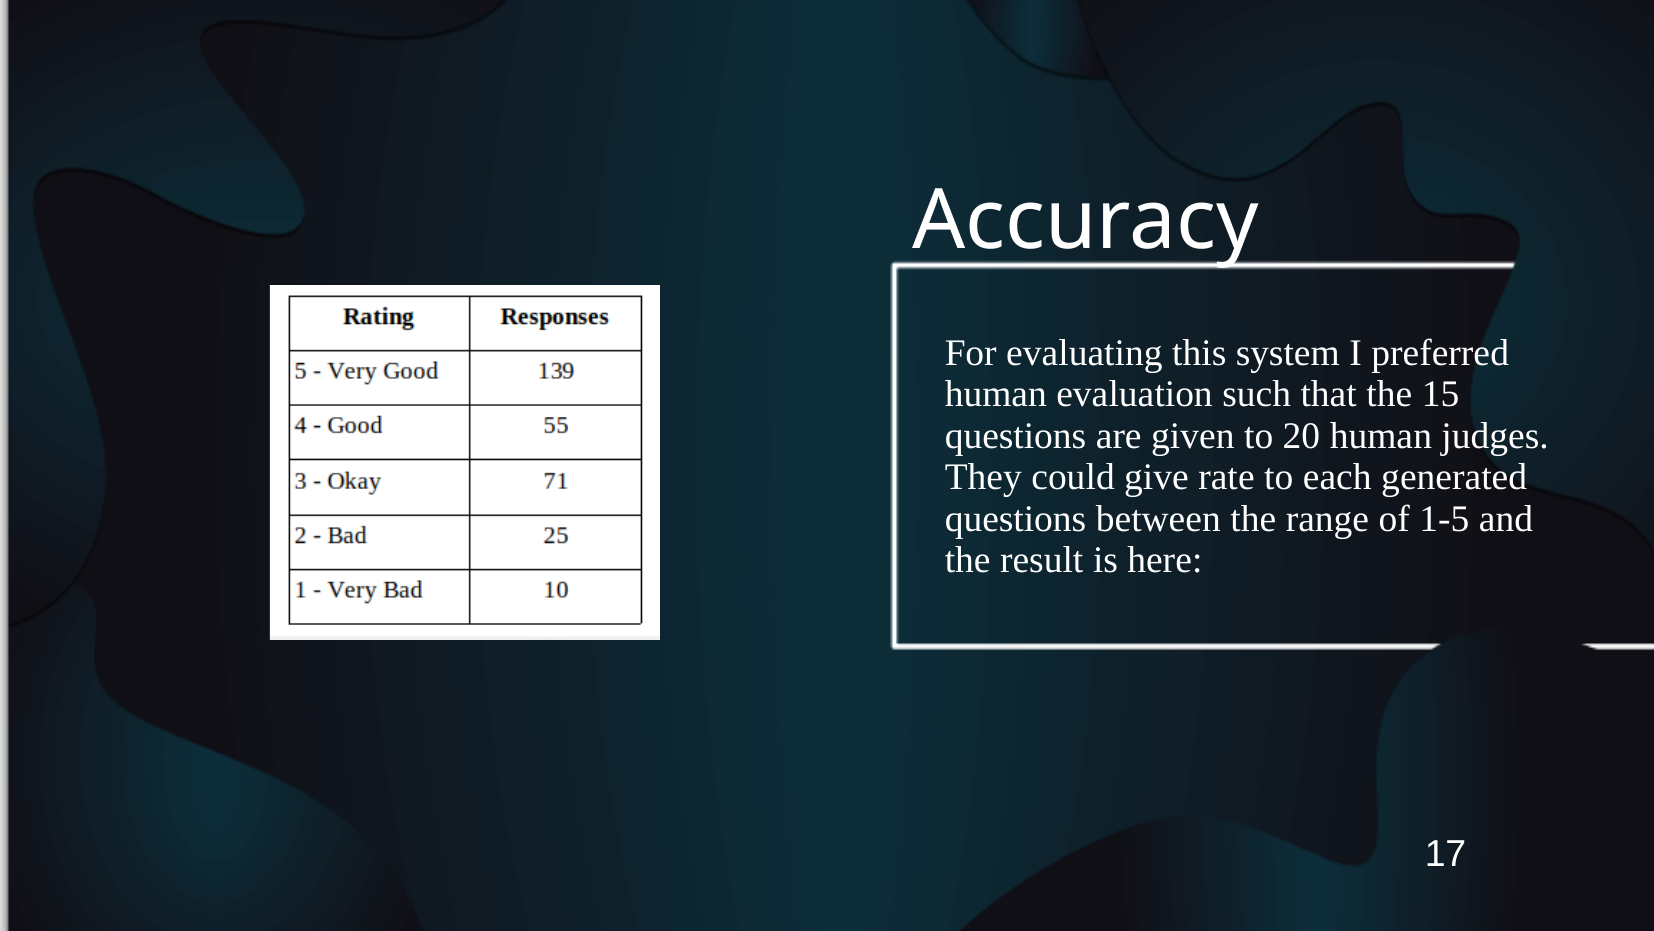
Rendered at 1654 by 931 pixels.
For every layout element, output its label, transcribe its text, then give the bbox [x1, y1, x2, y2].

text_box 17 [1410, 825, 1576, 882]
text_box For evaluating this system I preferred human evaluation such that the 15 questions are given to 20 human judges. They could give rate to each generated questions between the range of 1-5 and the result is here: [930, 324, 1576, 811]
picture [0, 0, 1654, 931]
text_box Accuracy [897, 152, 1351, 271]
